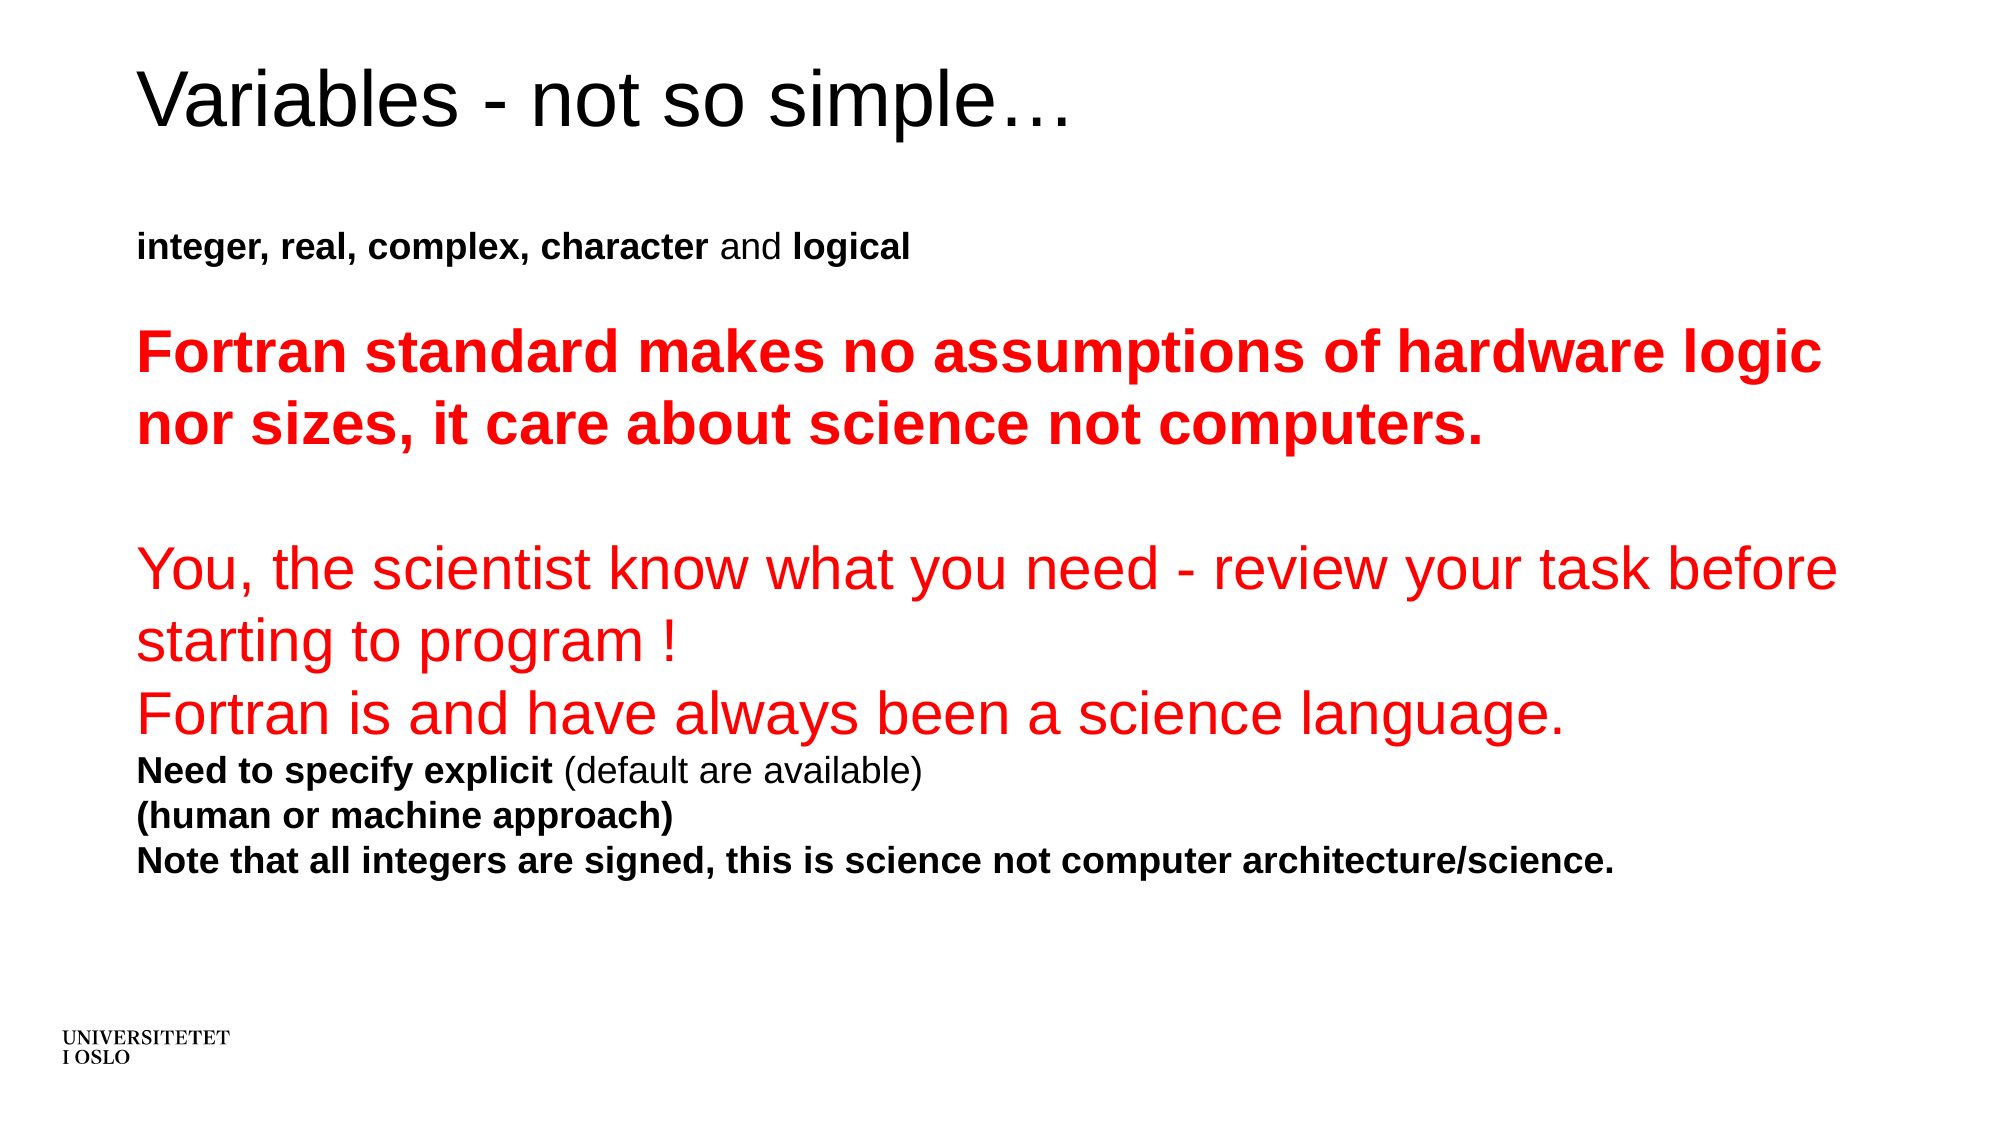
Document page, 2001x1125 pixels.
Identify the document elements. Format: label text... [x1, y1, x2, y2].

picture [62, 1030, 230, 1064]
title Variables - not so simple… [136, 47, 1862, 221]
list integer, real, complex, character and logical Fortran standard makes no assumptions of hardware logic nor sizes, it care about science not computers. You, the scientist know what you need - review your task before starting to program ! Fortran is and have always been a science language. Need to specify explicit (default are available) (human or machine approach) Note that all integers are signed, this is science not computer architecture/science. [136, 221, 1920, 931]
